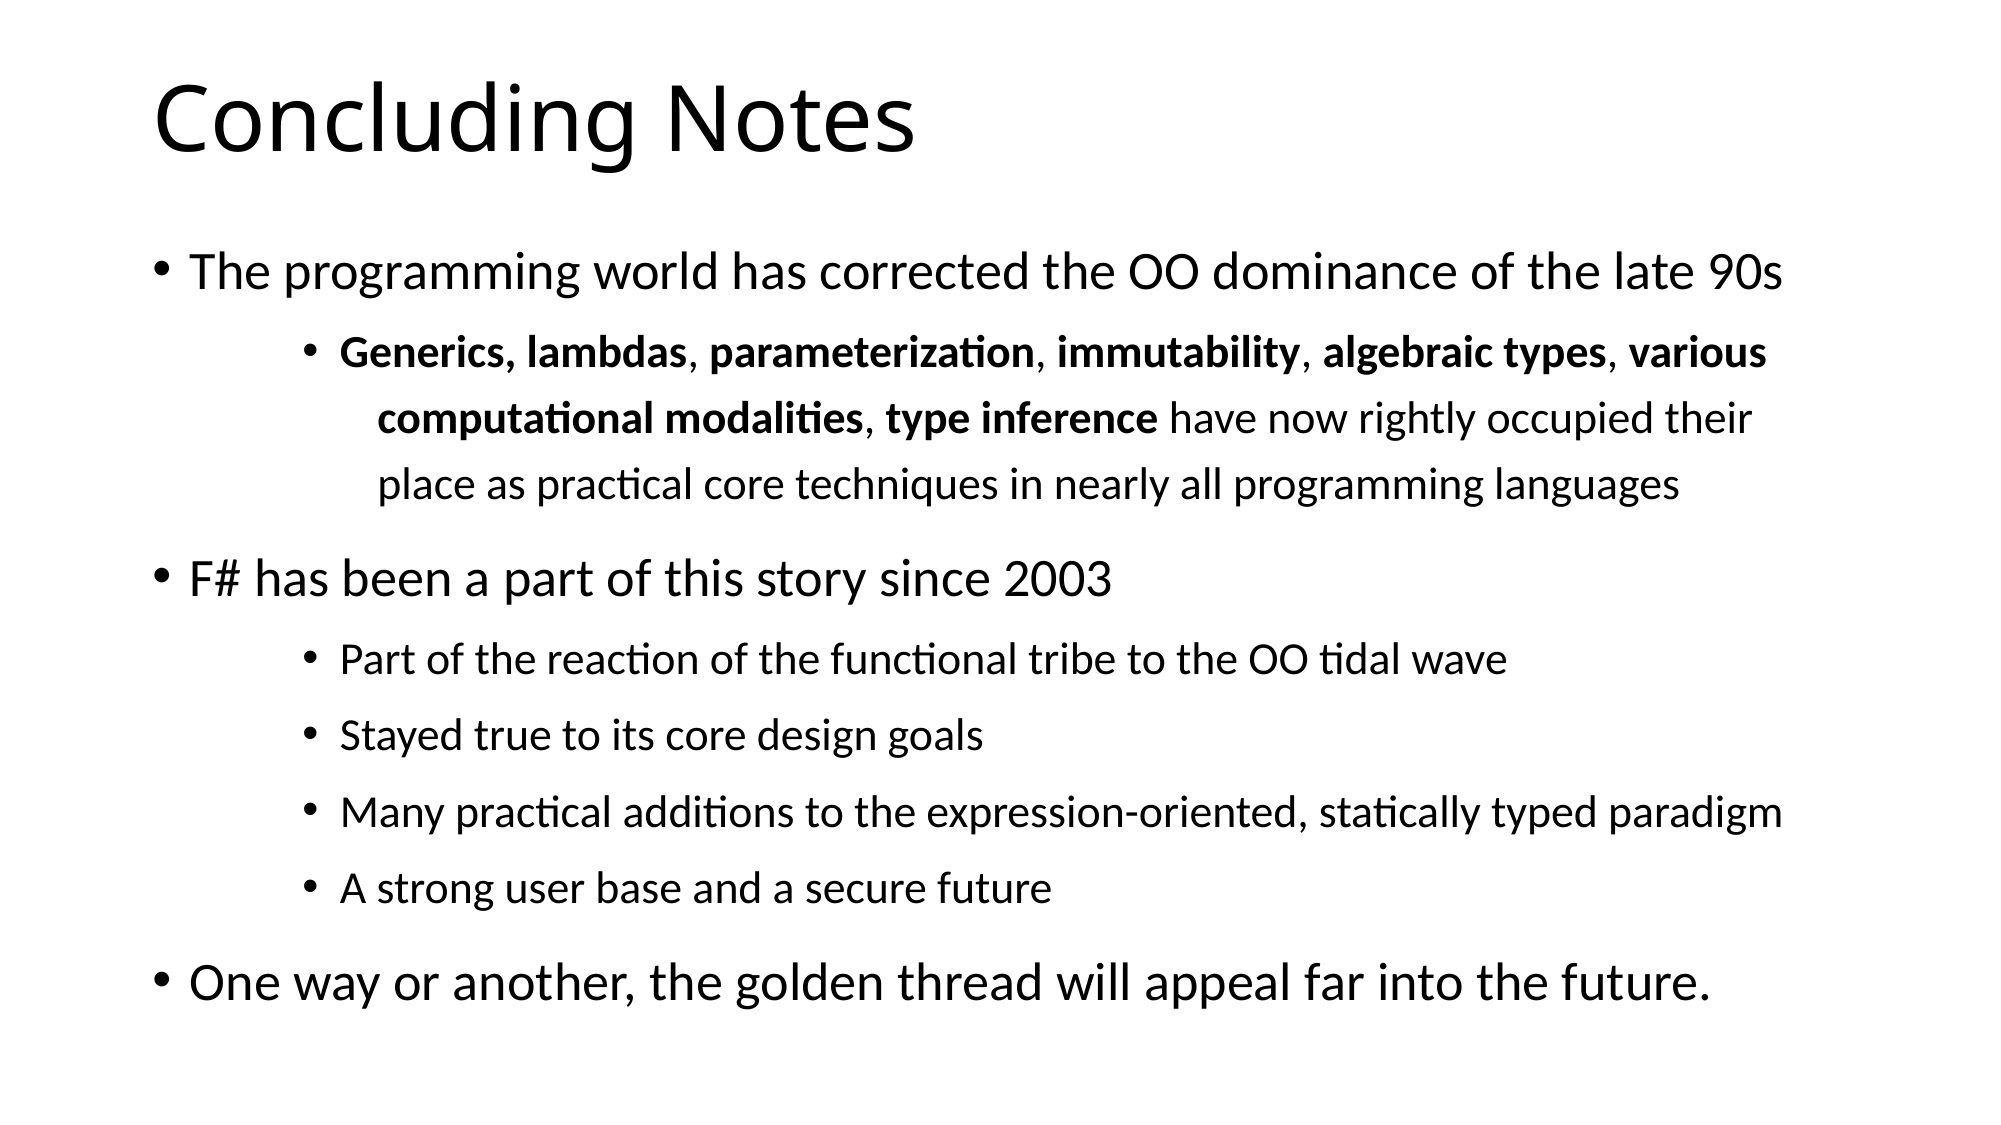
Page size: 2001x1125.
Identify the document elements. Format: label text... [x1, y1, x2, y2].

title Concluding Notes [137, 59, 1863, 184]
list The programming world has corrected the OO dominance of the late 90s Generics, lambdas, parameterization, immutability, algebraic types, various computational modalities, type inference have now rightly occupied their place as practical core techniques in nearly all programming languages F# has been a part of this story since 2003 Part of the reaction of the functional tribe to the OO tidal wave Stayed true to its core design goals Many practical additions to the expression-oriented, statically typed paradigm A strong user base and a secure future One way or another, the golden thread will appeal far into the future. [137, 214, 1863, 1085]
